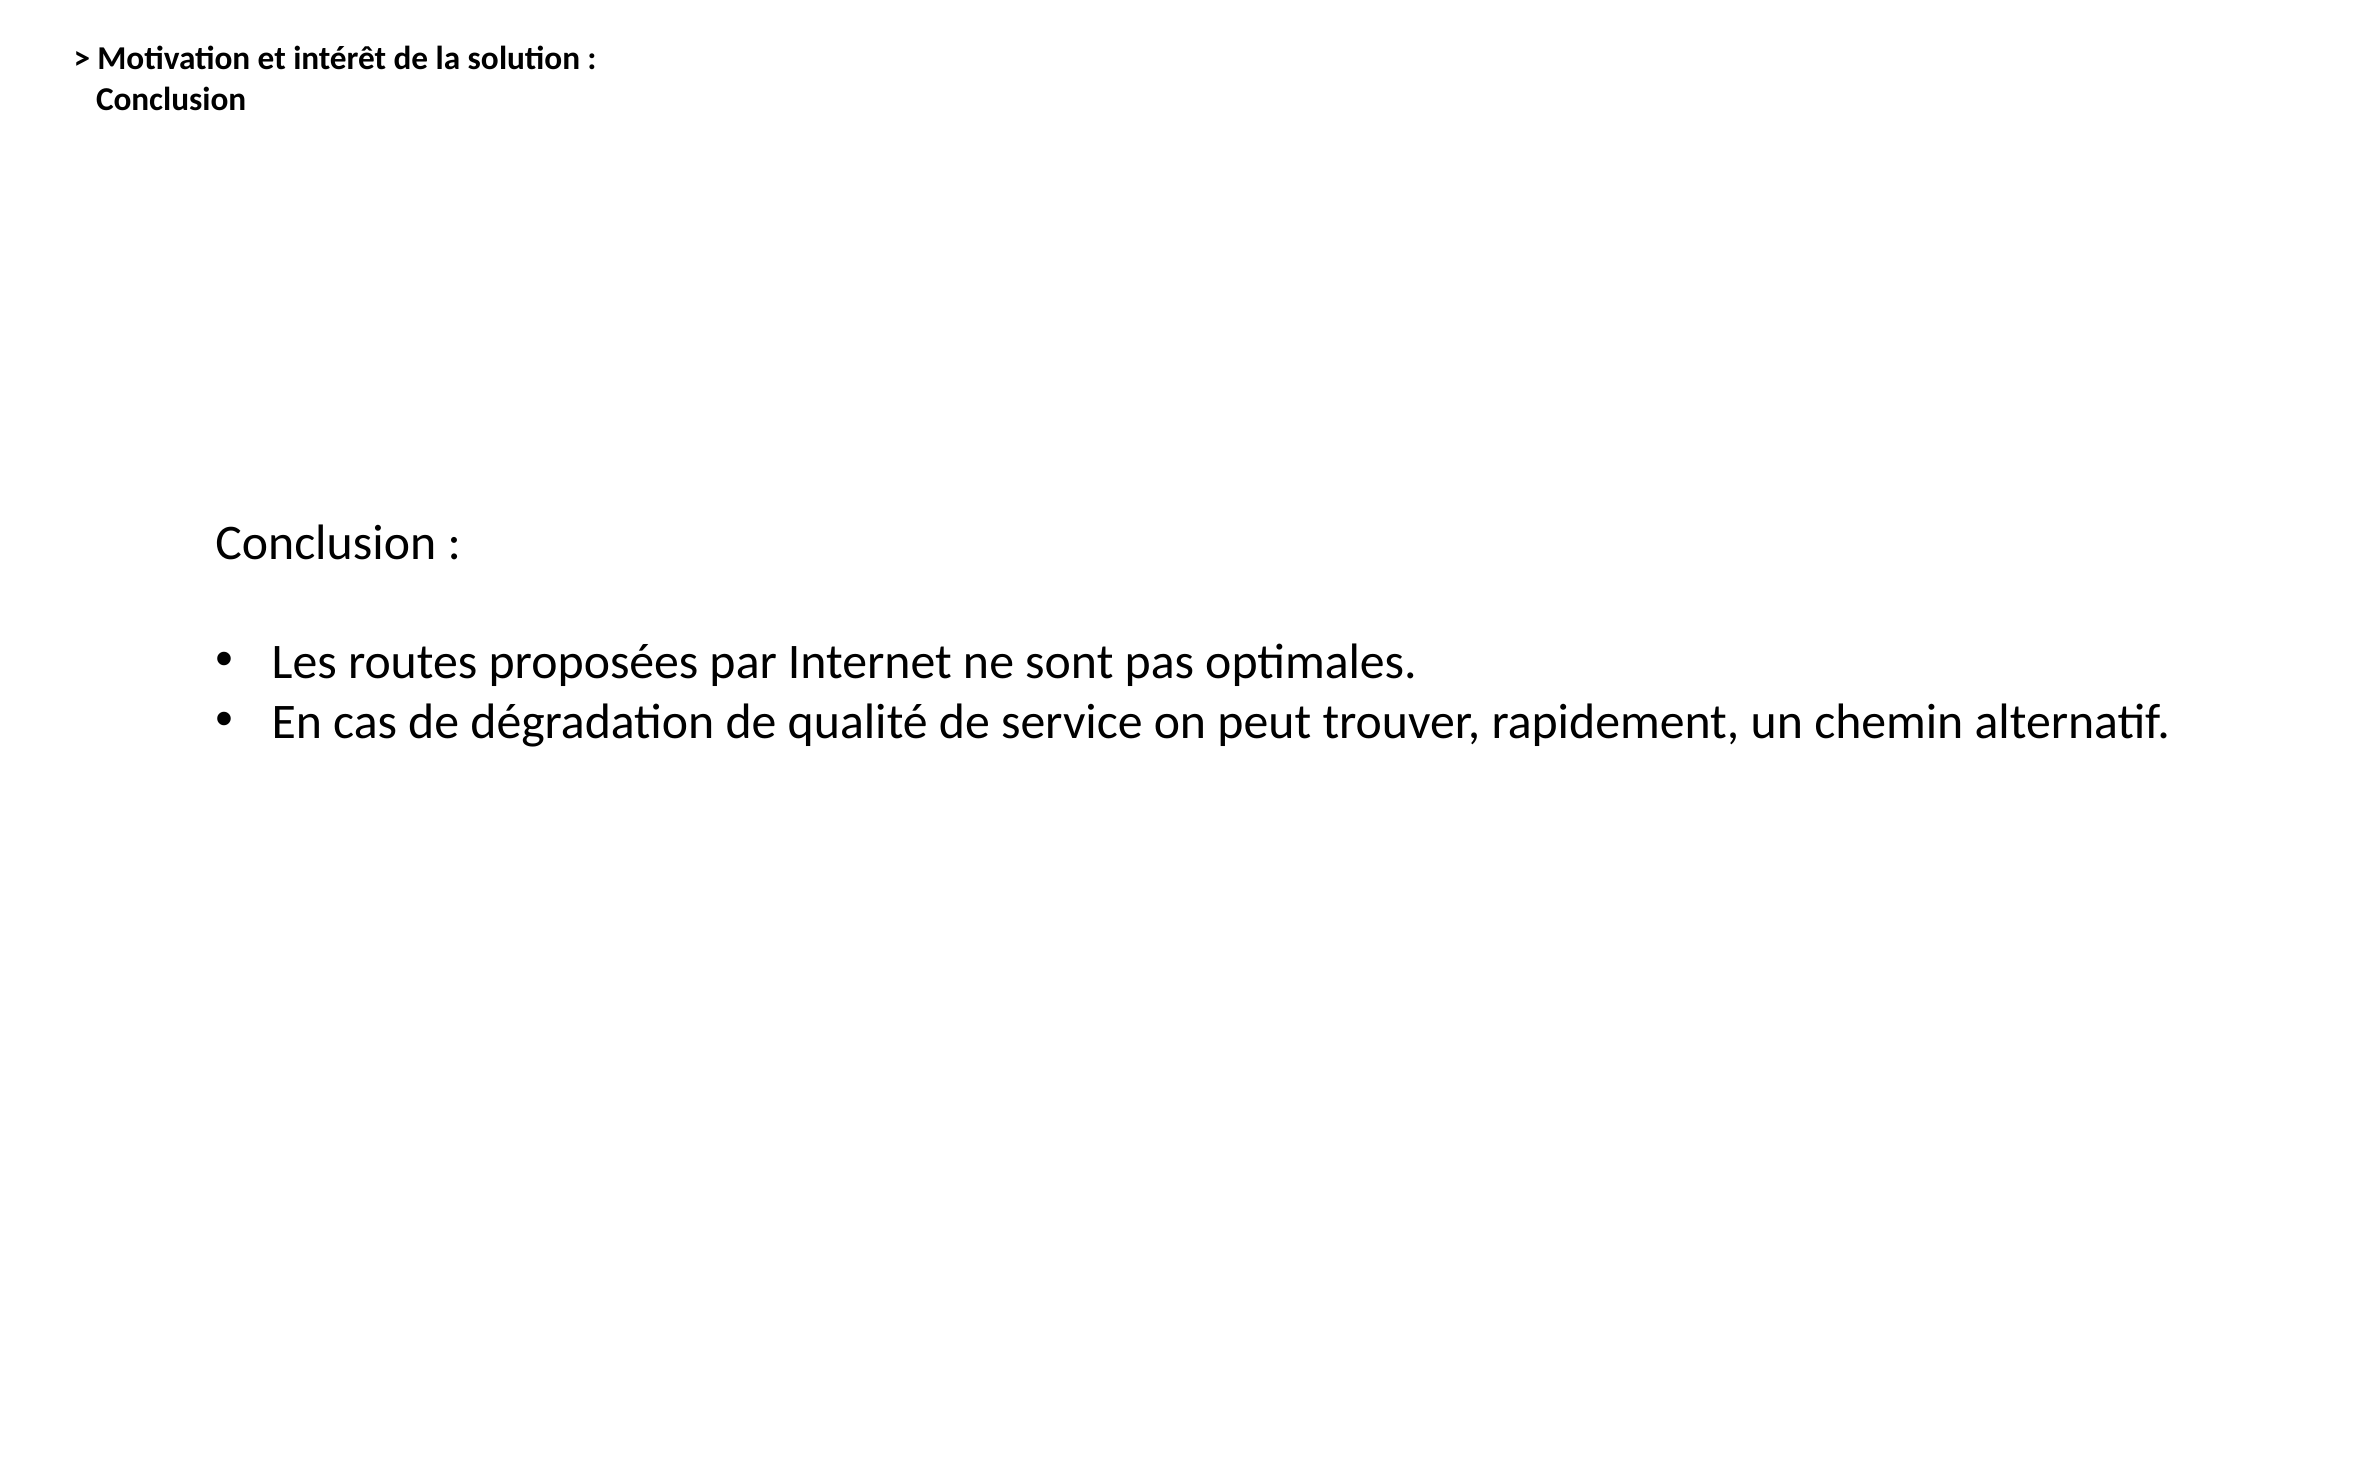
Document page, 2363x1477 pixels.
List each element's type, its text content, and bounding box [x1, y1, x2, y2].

text_box Conclusion : Les routes proposées par Internet ne sont pas optimales. En cas de dégradation de qualité de service on peut trouver, rapidement, un chemin alternatif. [200, 501, 2280, 816]
text_box > Motivation et intérêt de la solution : Conclusion [58, 29, 1099, 125]
